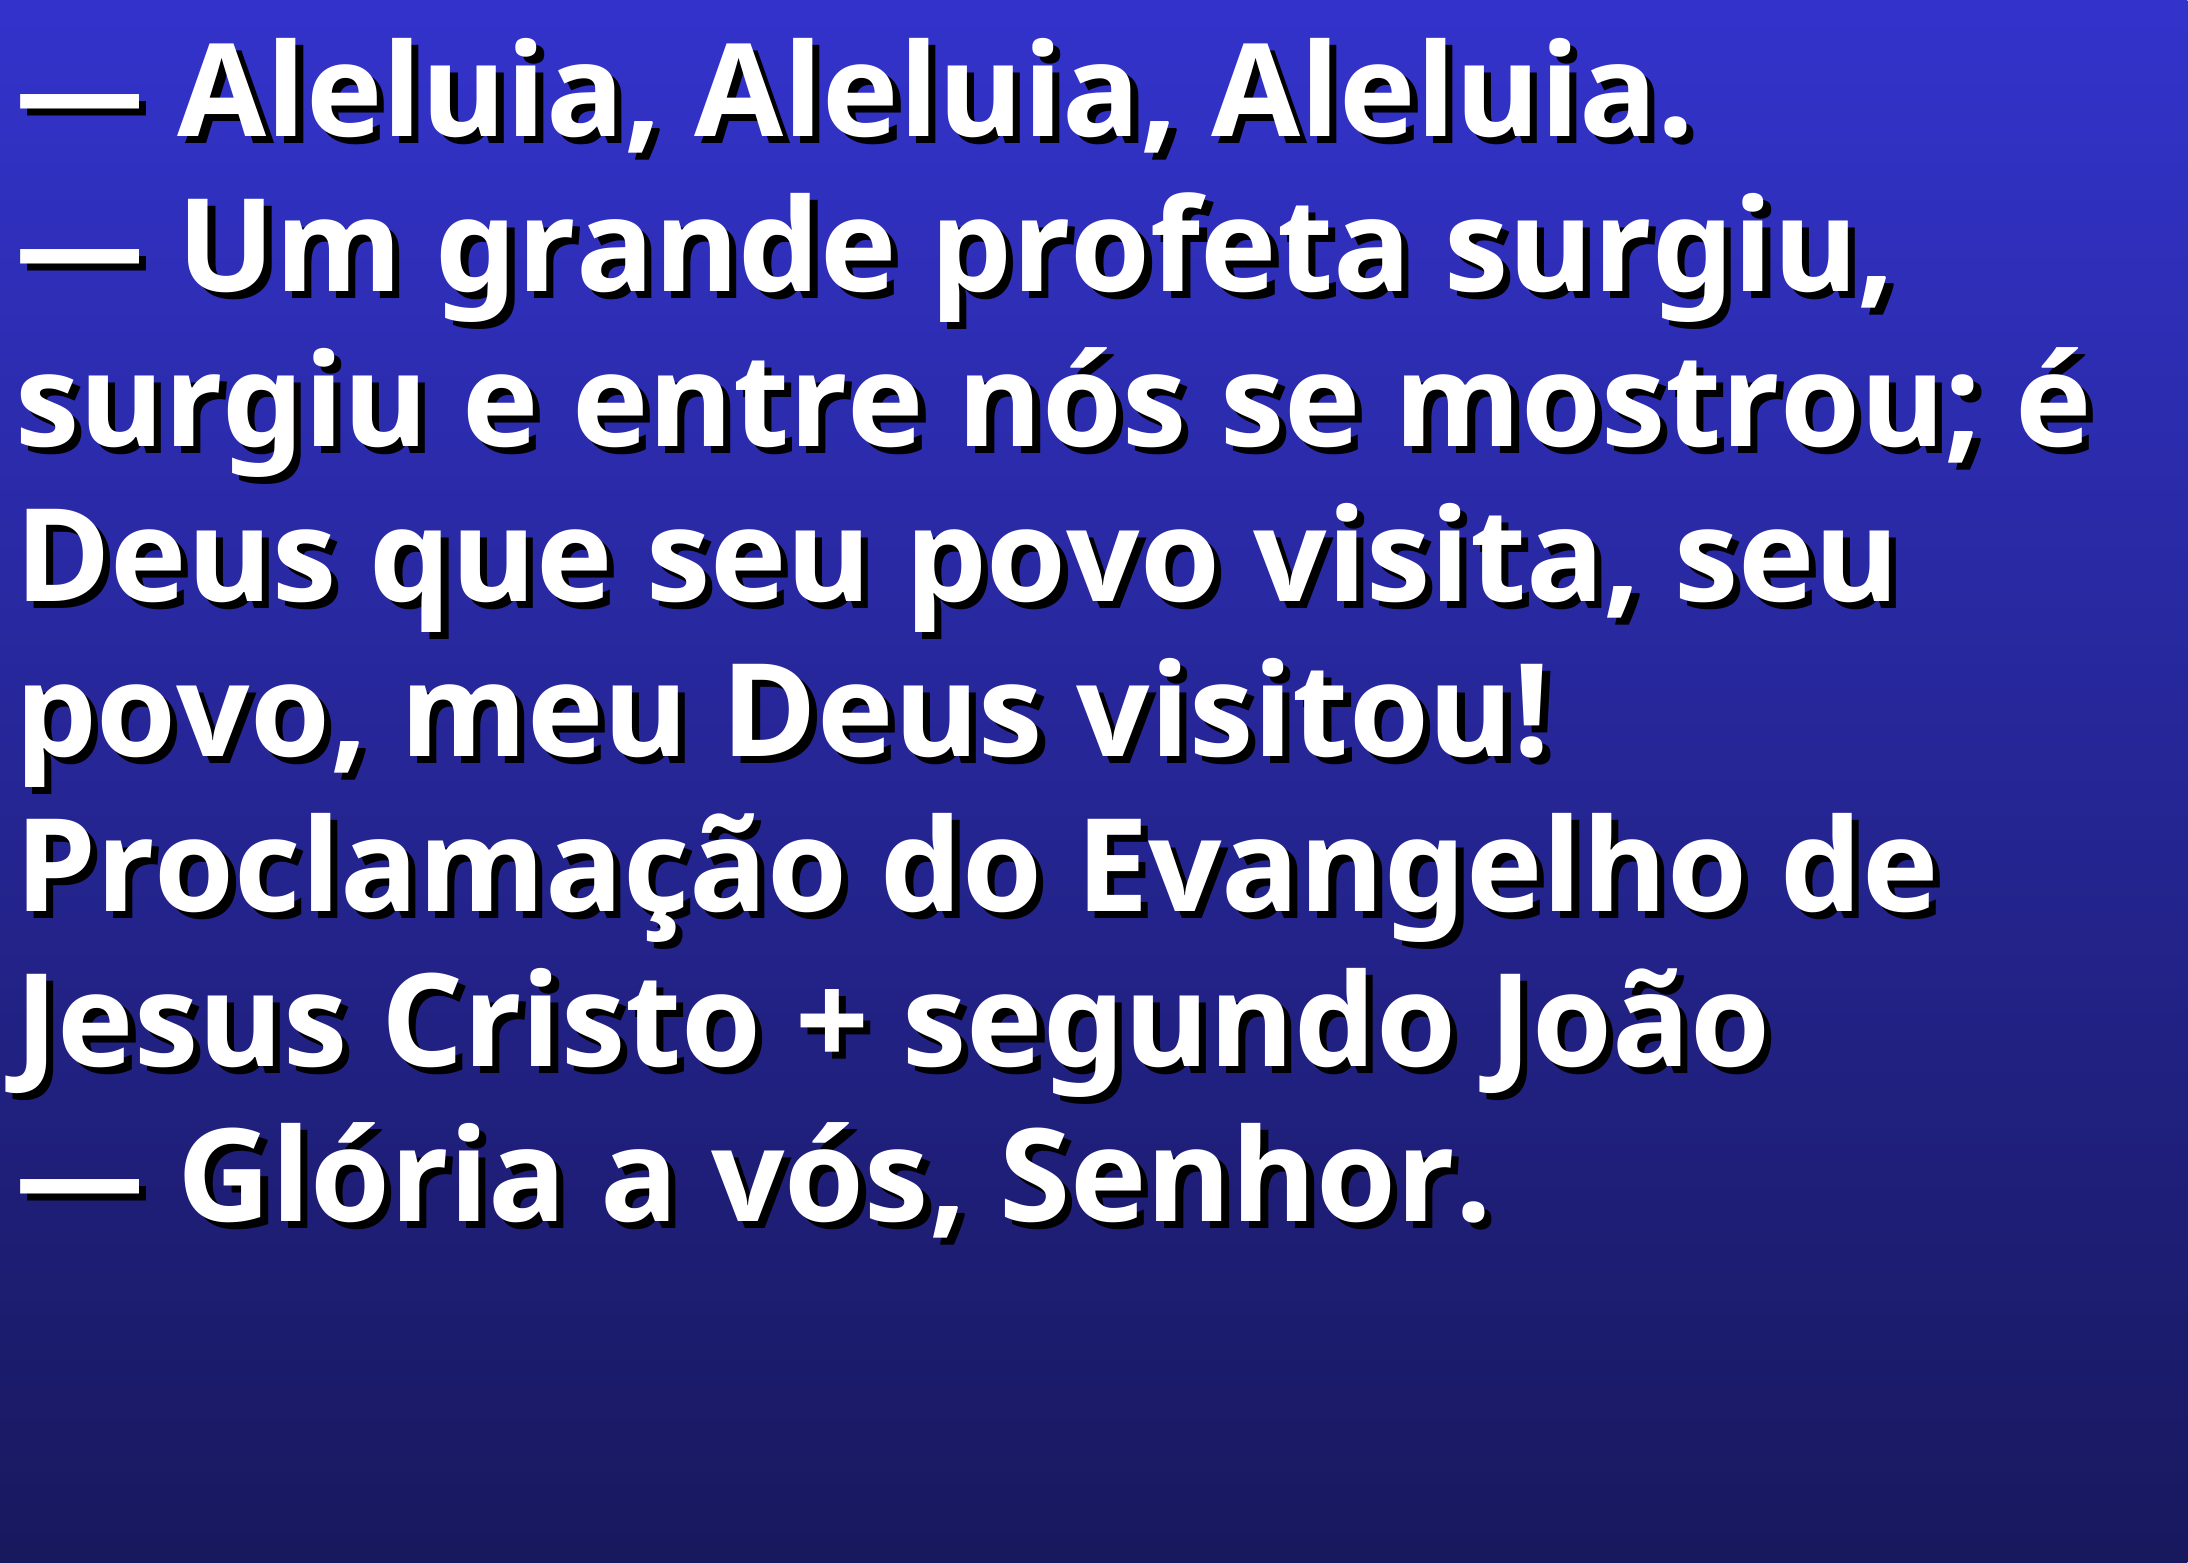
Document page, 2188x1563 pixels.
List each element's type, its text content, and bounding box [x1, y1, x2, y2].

text_box — Aleluia, Aleluia, Aleluia. — Um grande profeta surgiu, surgiu e entre nós se mostrou; é Deus que seu povo visita, seu povo, meu Deus visitou! Proclamação do Evangelho de Jesus Cristo + segundo João — Glória a vós, Senhor. [0, 0, 2188, 1410]
